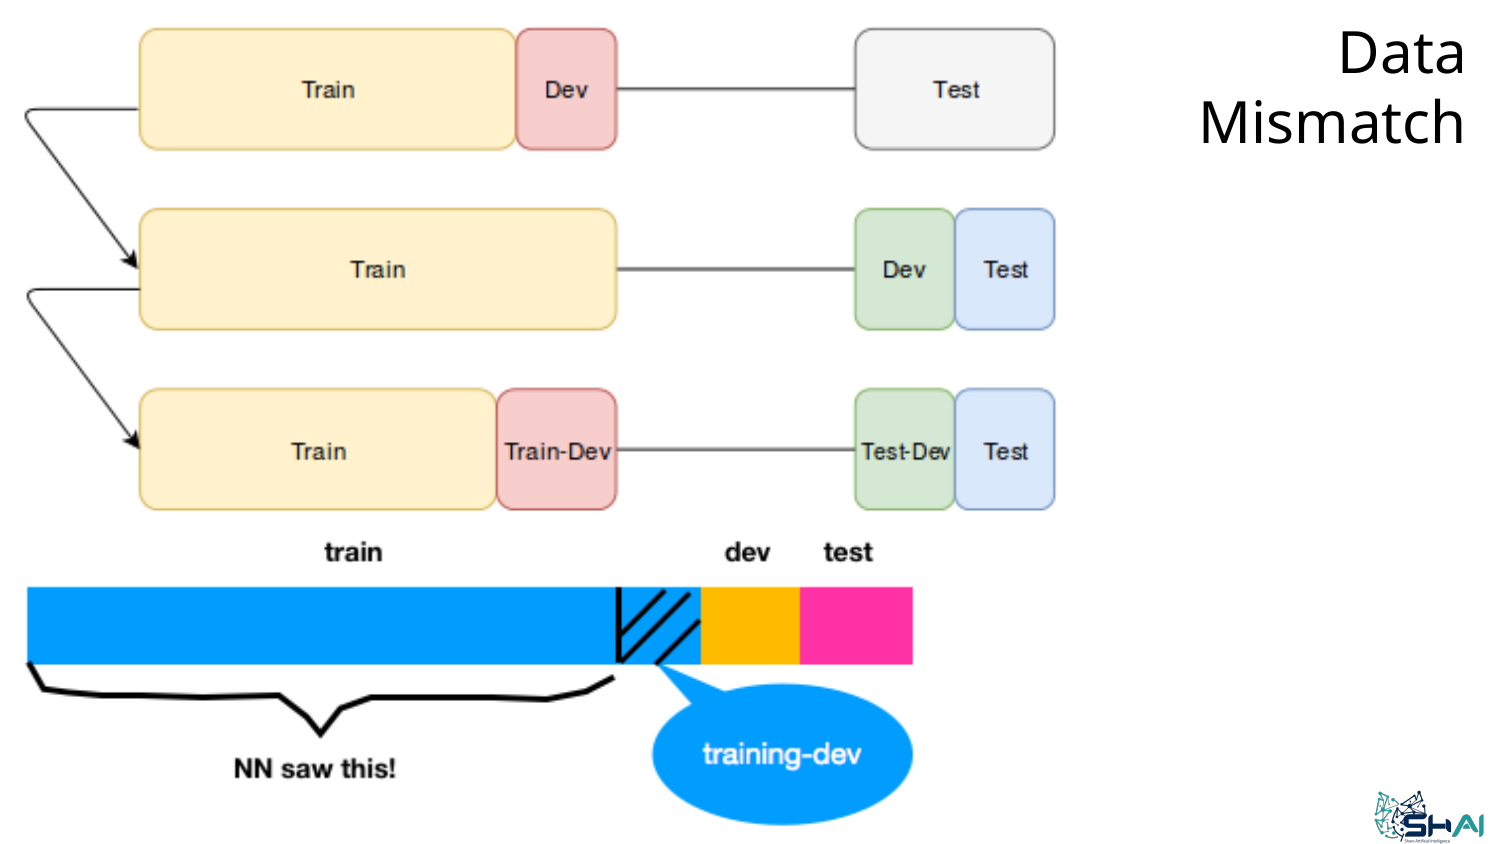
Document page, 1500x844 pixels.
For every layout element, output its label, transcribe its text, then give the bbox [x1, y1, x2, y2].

text_box Data Mismatch [1096, 0, 1482, 170]
picture [0, 0, 1096, 844]
picture [1358, 790, 1500, 844]
